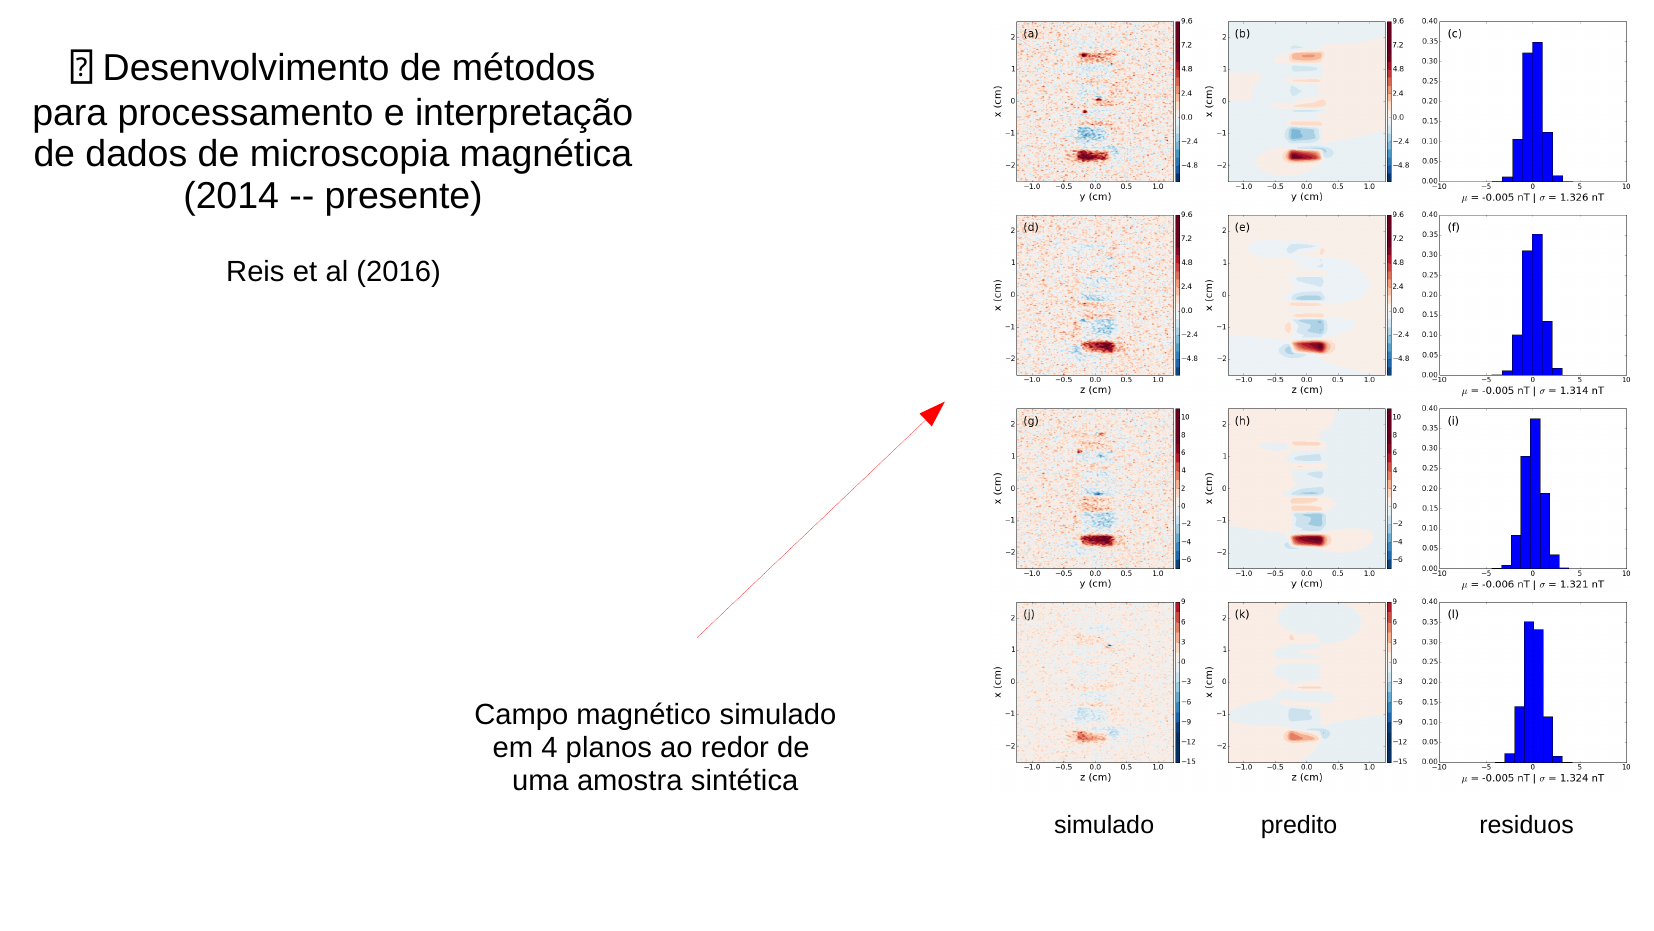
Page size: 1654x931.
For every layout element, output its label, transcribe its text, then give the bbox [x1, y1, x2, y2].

text_box Campo magnético simulado em 4 planos ao redor de uma amostra sintética [459, 690, 852, 804]
picture [986, 10, 1638, 792]
text_box ⍰ Desenvolvimento de métodos para processamento e interpretação de dados de microscopia magnética (2014 -- presente) [17, 32, 650, 314]
text_box residuos [1464, 803, 1589, 847]
text_box predito [1246, 803, 1353, 847]
text_box Reis et al (2016) [85, 248, 582, 296]
text_box simulado [1039, 803, 1170, 846]
